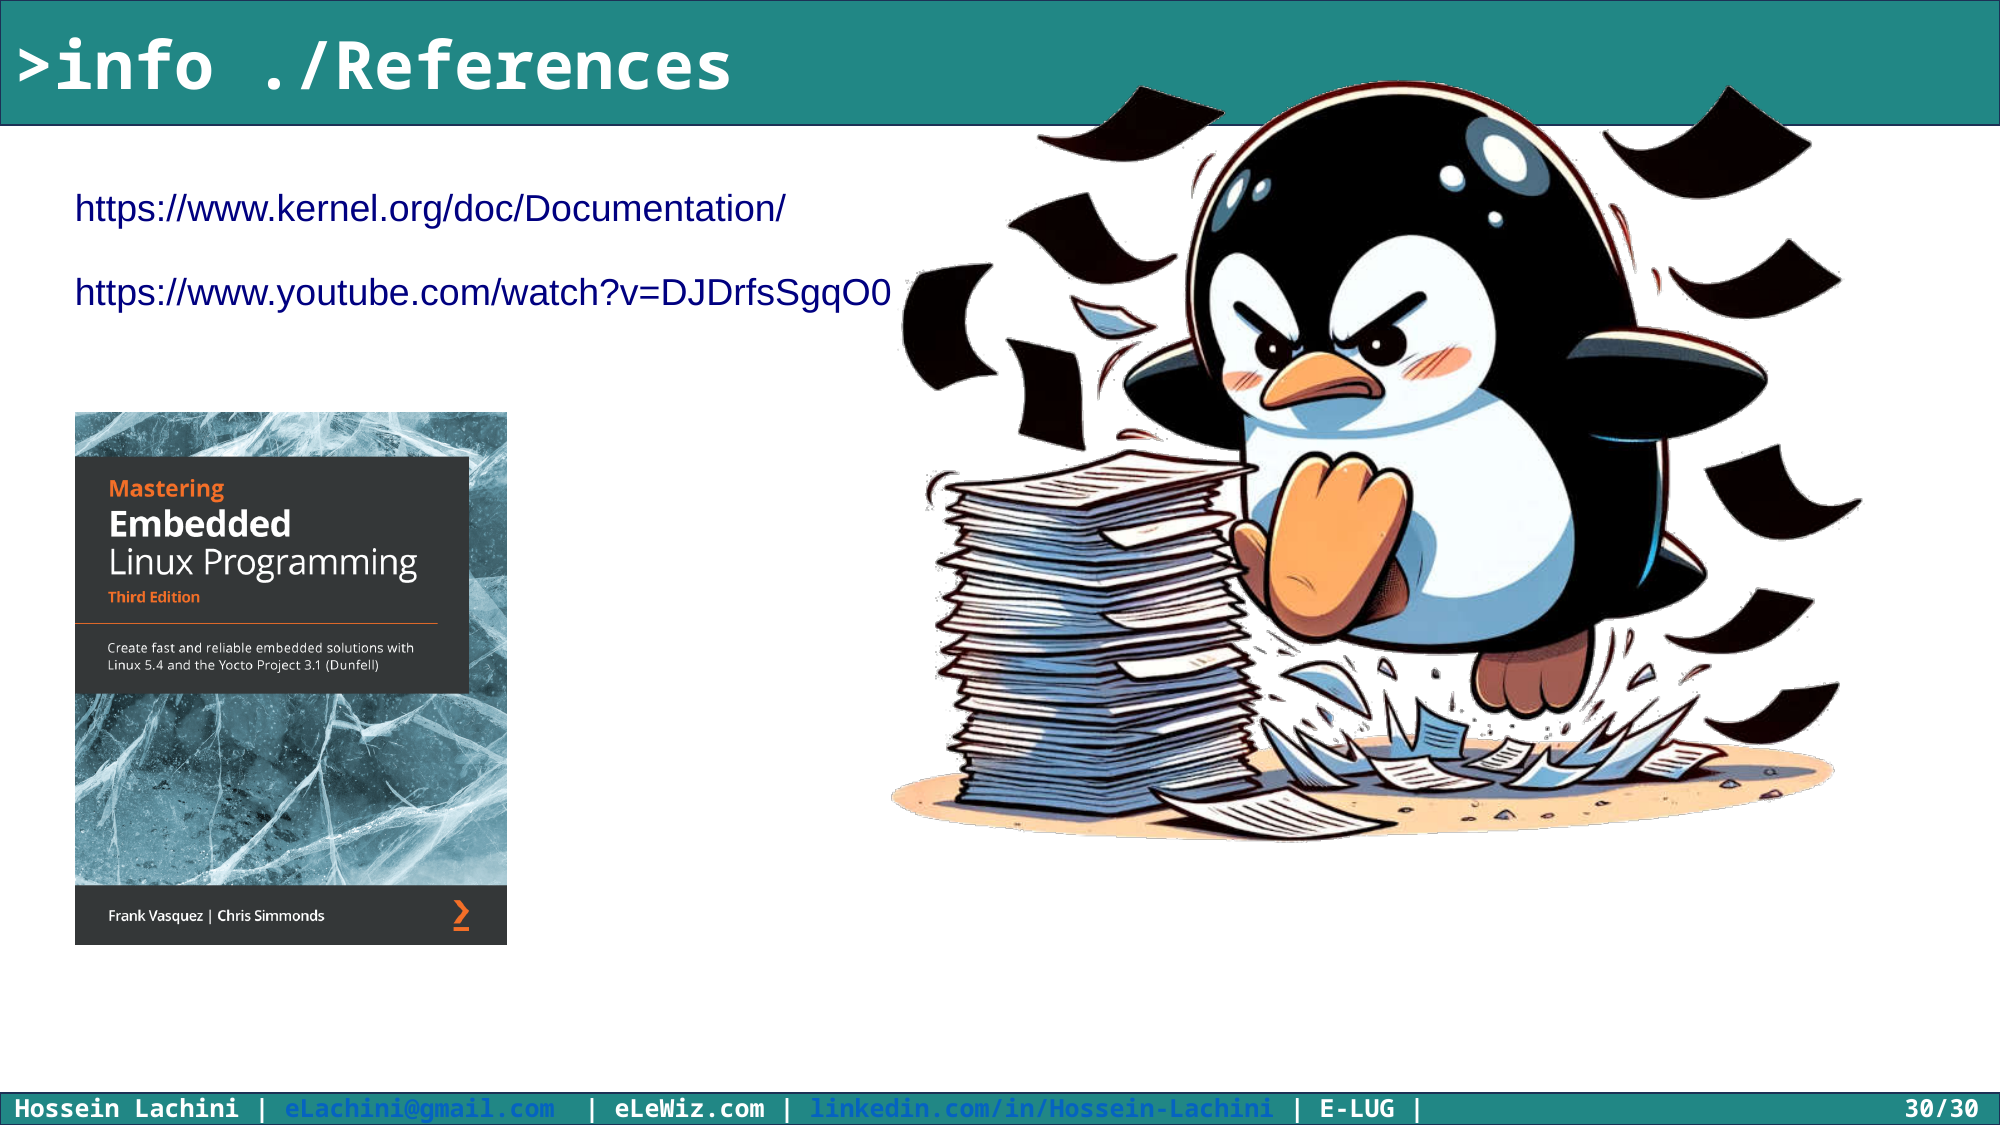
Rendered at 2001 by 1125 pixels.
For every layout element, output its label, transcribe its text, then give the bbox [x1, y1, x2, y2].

text_box Hossein Lachini | eLachini@gmail.com | eLeWiz.com | linkedin.com/in/Hossein-Lachini | E-LUG | 30/30 [0, 1093, 2000, 1125]
text_box https://www.kernel.org/doc/Documentation/ https://www.youtube.com/watch?v=DJDrfsSgqO0 [60, 179, 624, 330]
picture [624, 9, 2000, 871]
text_box >info ./References [0, 0, 2000, 125]
picture [75, 412, 507, 946]
